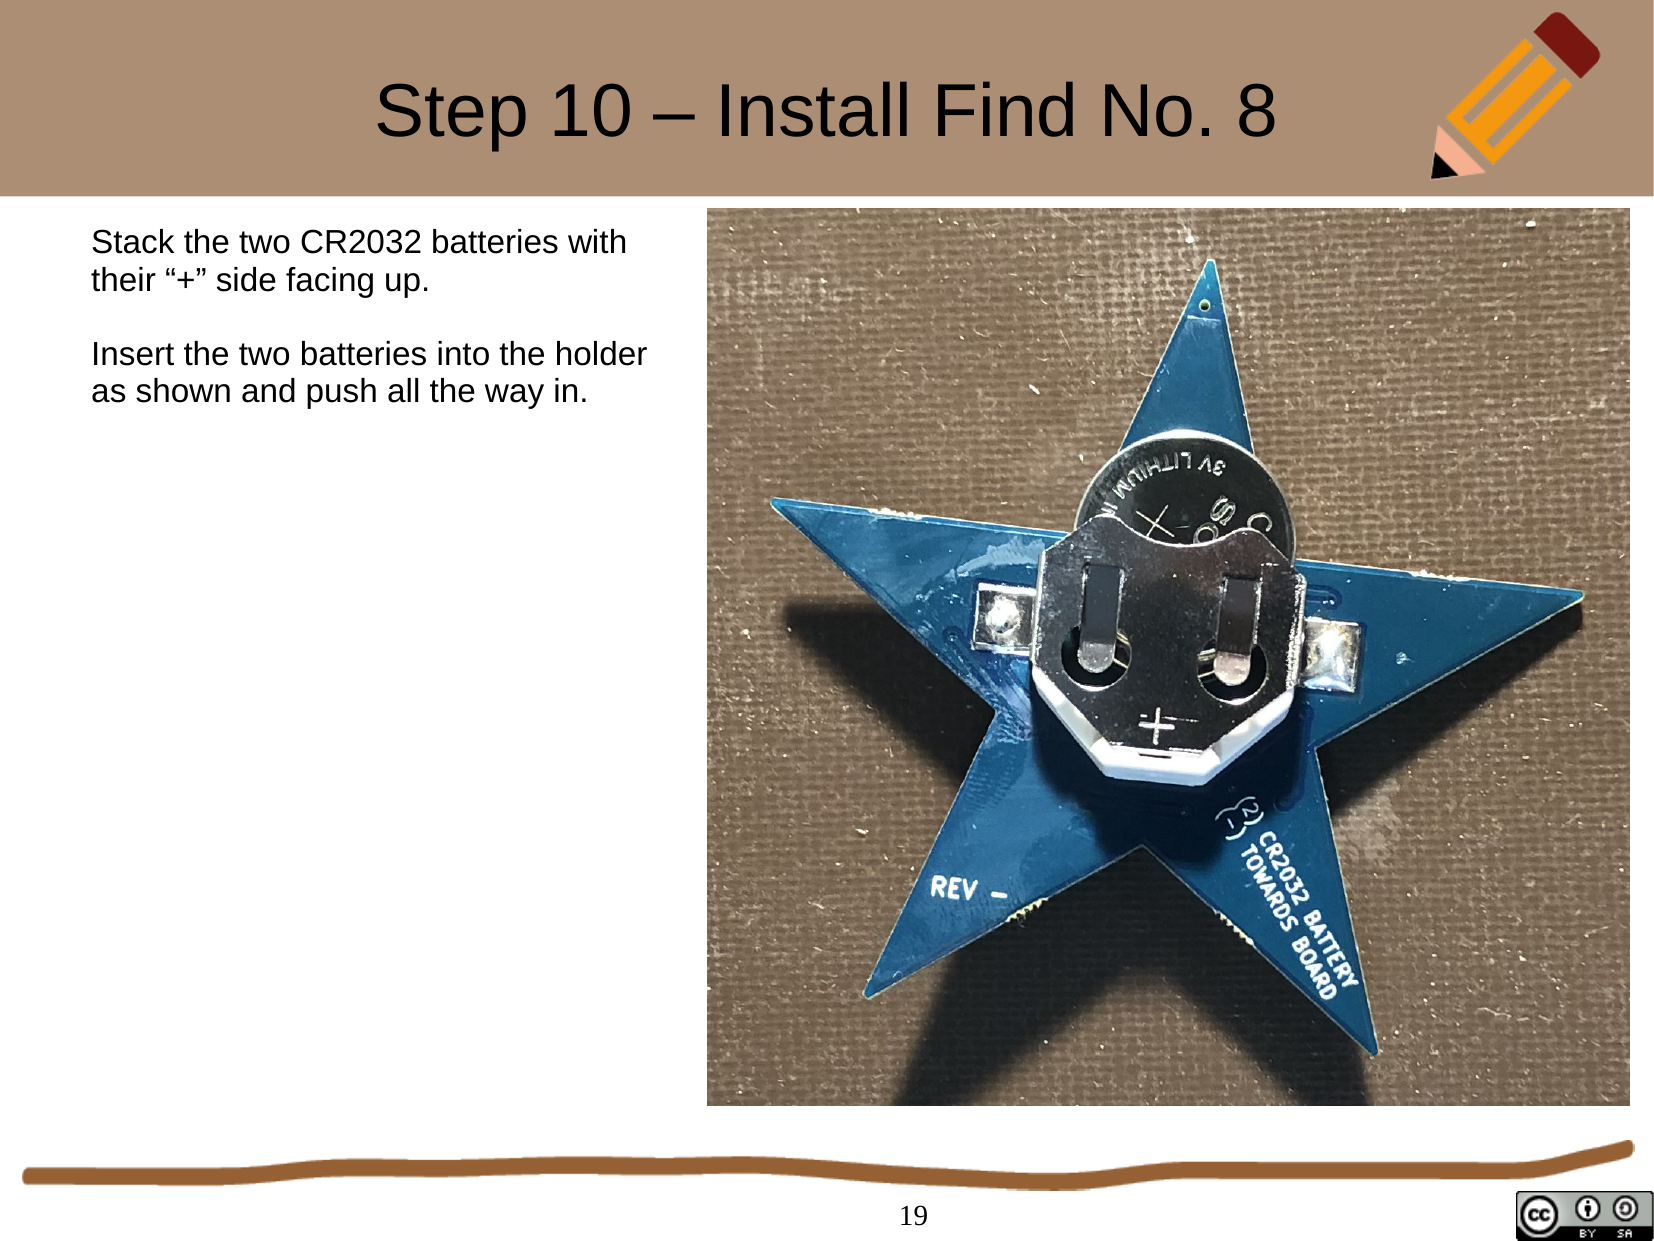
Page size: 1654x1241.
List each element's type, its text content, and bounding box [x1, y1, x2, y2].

title Step 10 – Install Find No. 8 [82, 49, 1571, 172]
picture [707, 208, 1630, 1107]
picture [1430, 12, 1601, 181]
picture [22, 1140, 1654, 1241]
text_box Stack the two CR2032 batteries with their “+” side facing up. Insert the two batteries into the holder as shown and push all the way in. [40, 216, 685, 615]
